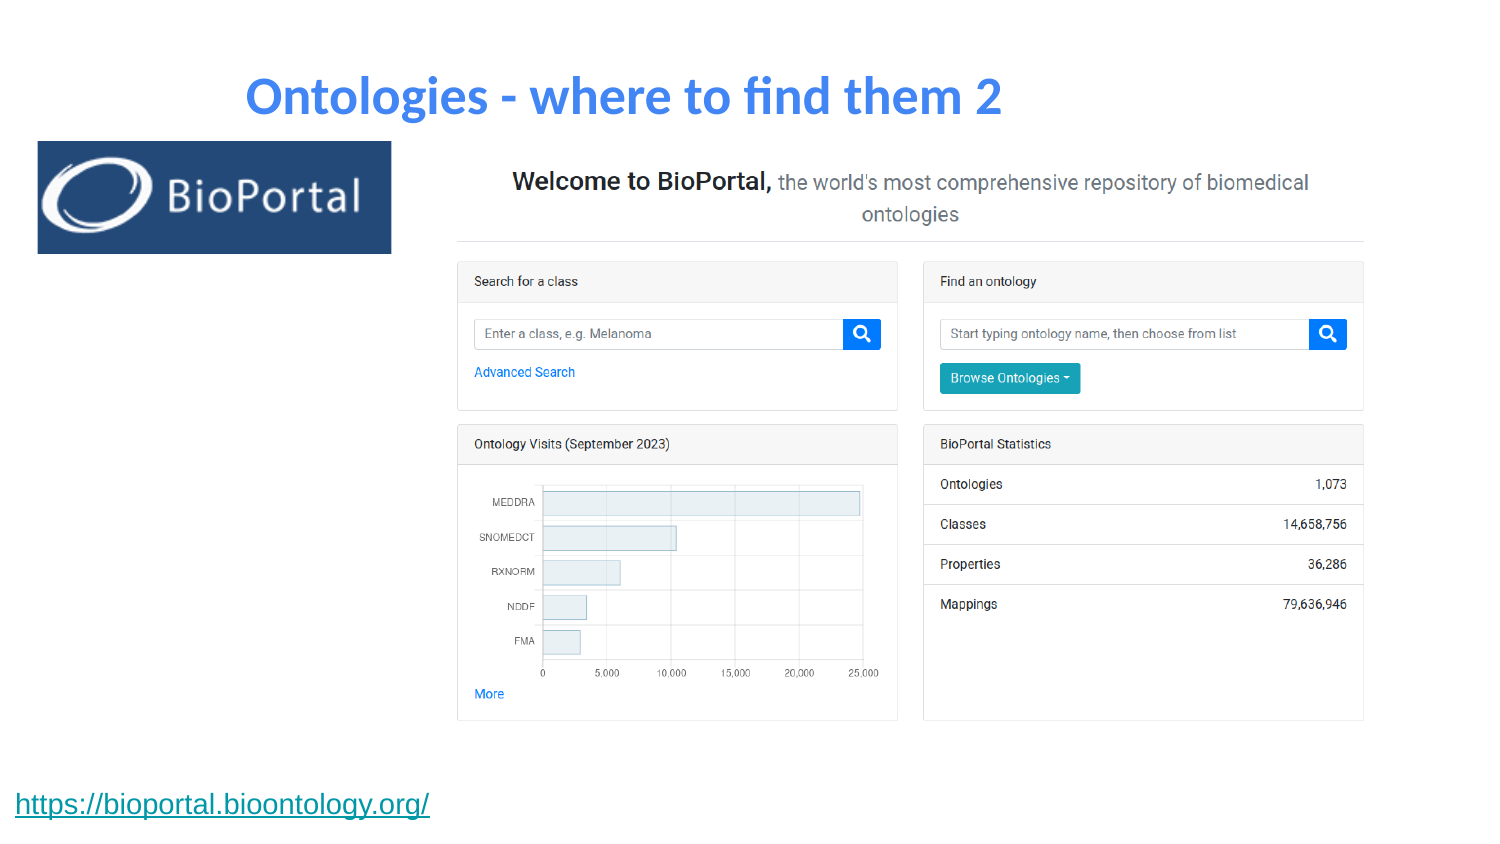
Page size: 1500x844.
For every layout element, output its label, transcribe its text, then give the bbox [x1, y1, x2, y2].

picture [439, 141, 1390, 734]
text_box https://bioportal.bioontology.org/ [0, 770, 493, 836]
text_box Ontologies - where to find them 2 [230, 45, 1038, 141]
picture [37, 141, 392, 254]
